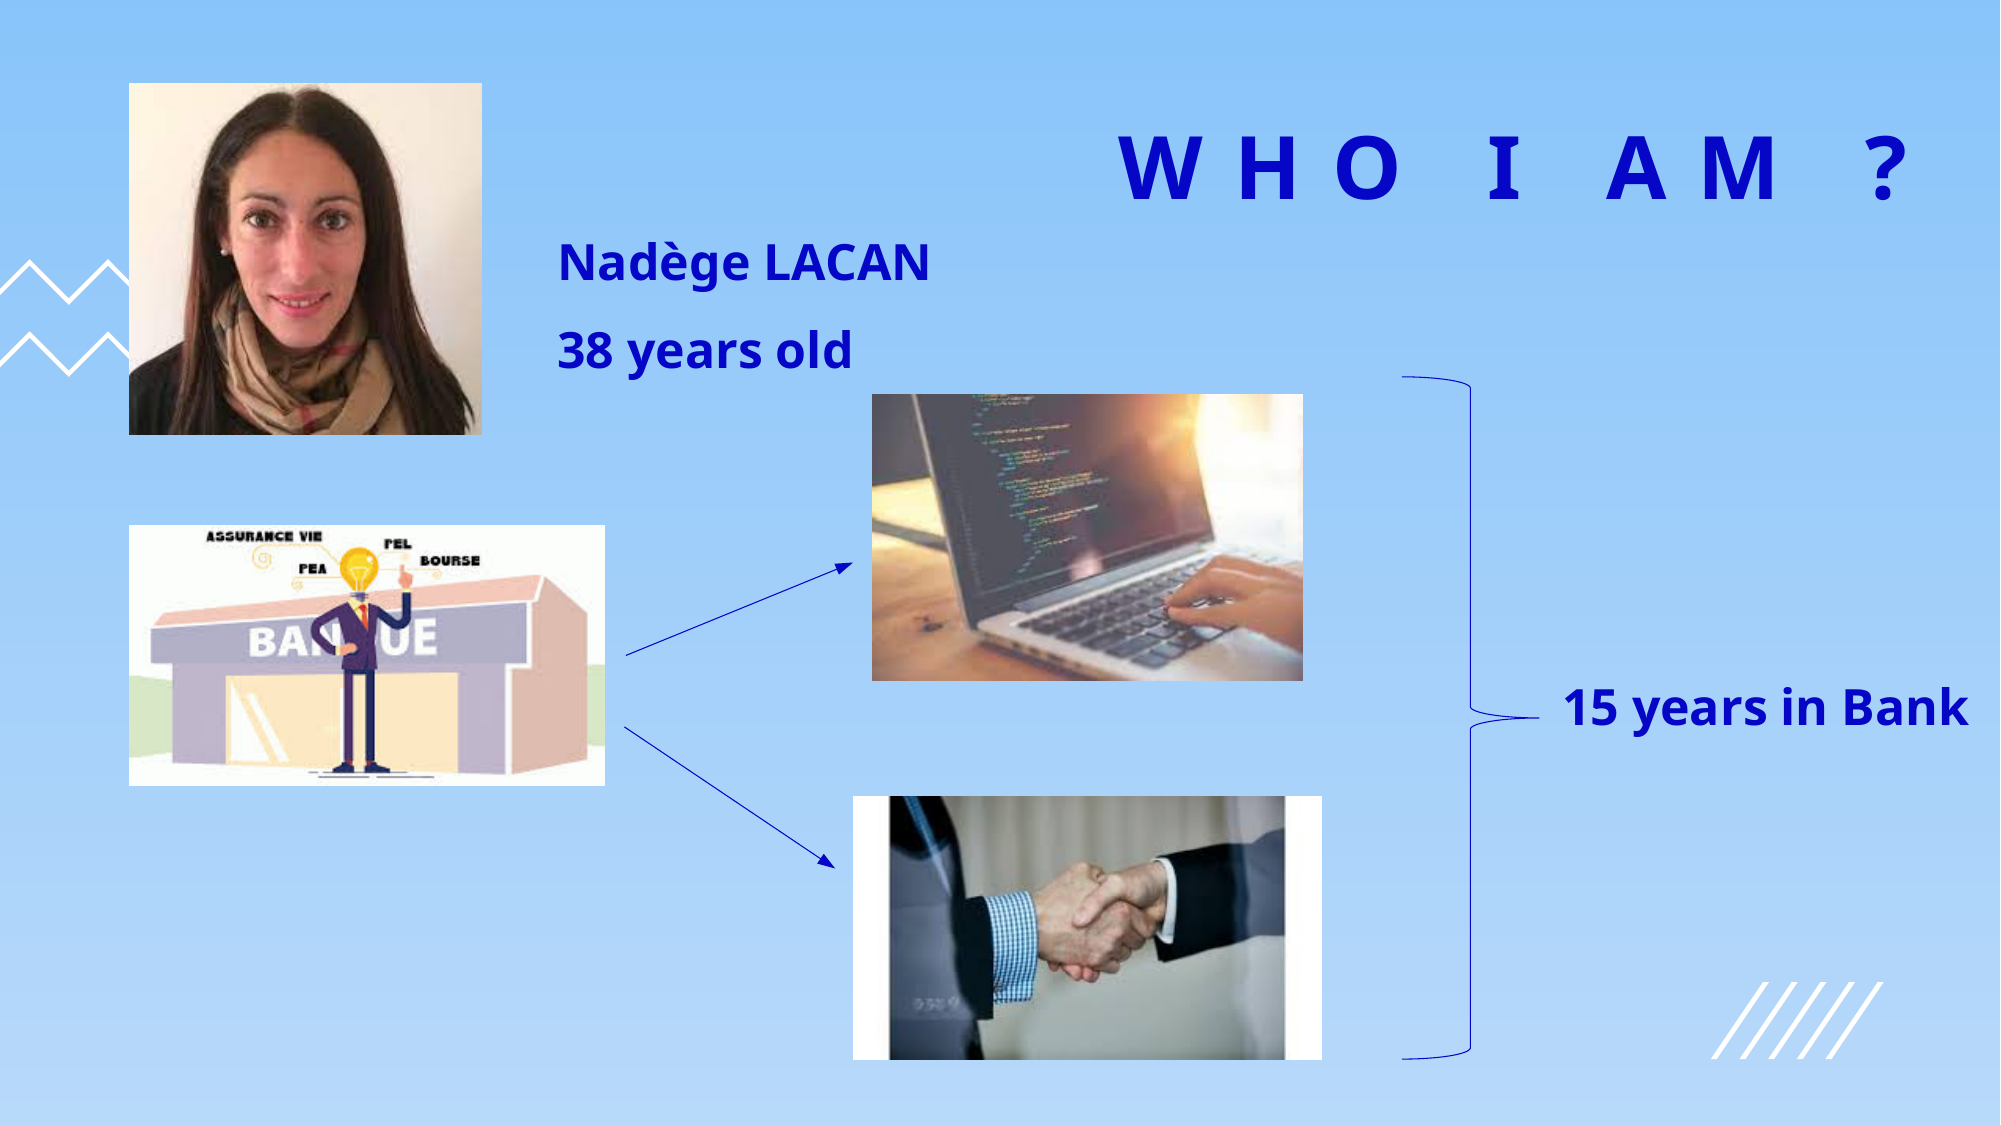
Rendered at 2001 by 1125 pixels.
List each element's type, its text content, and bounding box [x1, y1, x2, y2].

picture [129, 525, 605, 786]
text_box 15 years in Bank [1547, 533, 1990, 744]
text_box 38 years old [542, 300, 1369, 387]
picture [872, 394, 1303, 681]
text_box Nadège LACAN [542, 89, 1369, 300]
picture [853, 796, 1322, 1060]
text_box [0, 0, 2000, 1125]
picture [129, 83, 482, 435]
title WHO I AM ? [1369, 112, 1930, 227]
